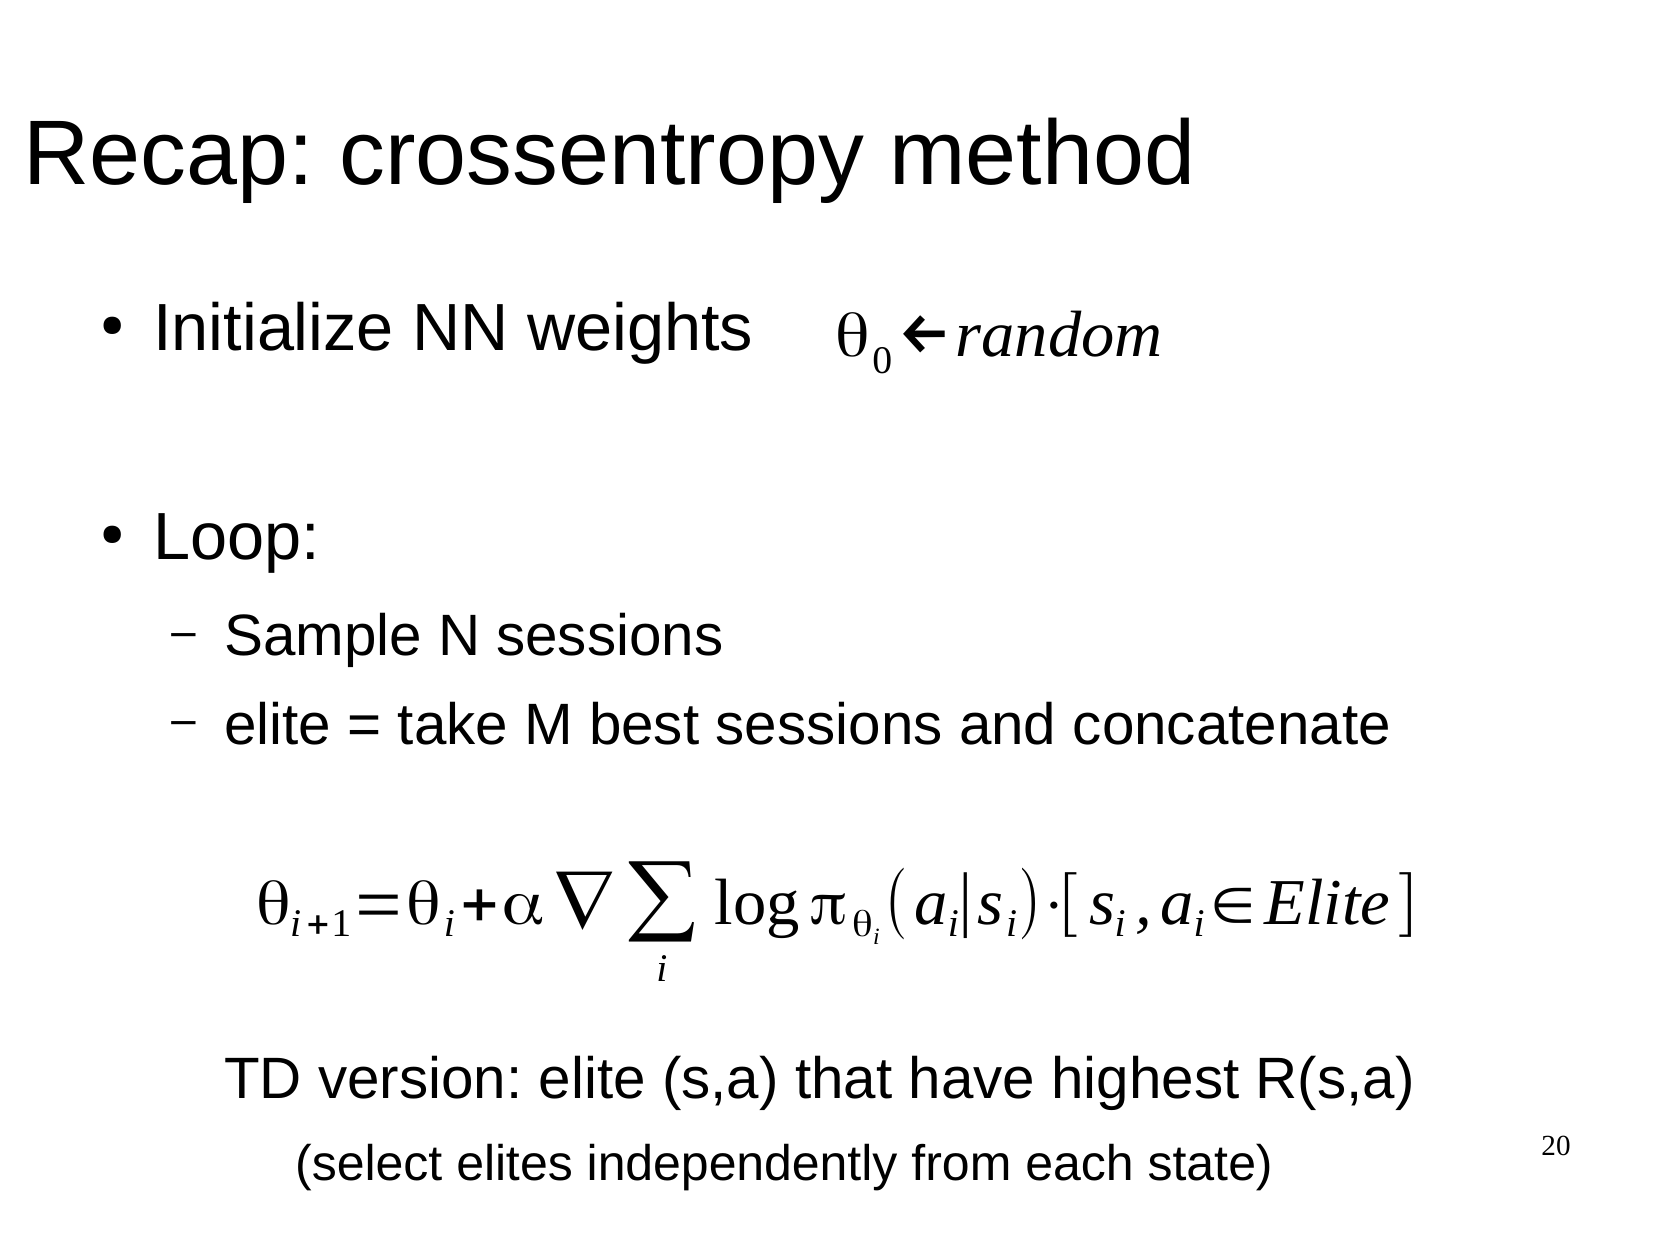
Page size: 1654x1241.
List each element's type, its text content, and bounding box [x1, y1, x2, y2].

title Recap: crossentropy method [23, 49, 1512, 257]
list Initialize NN weights Loop: Sample N sessions elite = take M best sessions and concatenate TD version: elite (s,a) that have highest R(s,a) (select elites independently from each state) [82, 290, 1571, 1241]
chart [818, 299, 1179, 383]
chart [239, 854, 1434, 989]
